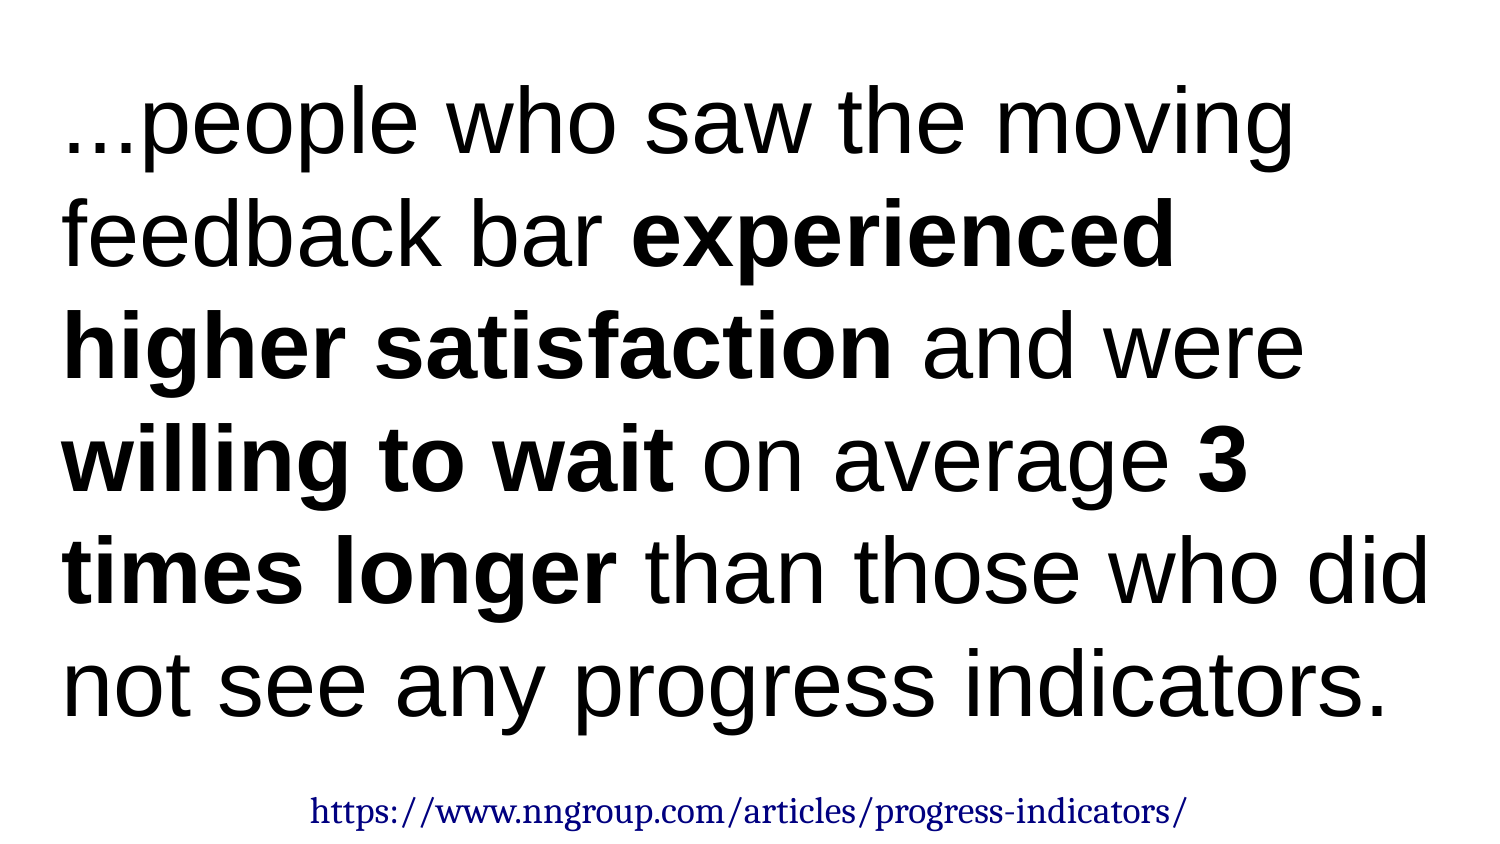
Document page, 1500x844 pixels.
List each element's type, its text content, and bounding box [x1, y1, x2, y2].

text_box https://www.nngroup.com/articles/progress-indicators/ [103, 770, 1396, 824]
title ...people who saw the moving feedback bar experienced higher satisfaction and were willing to wait on average 3 times longer than those who did not see any progress indicators. [46, 44, 1463, 745]
